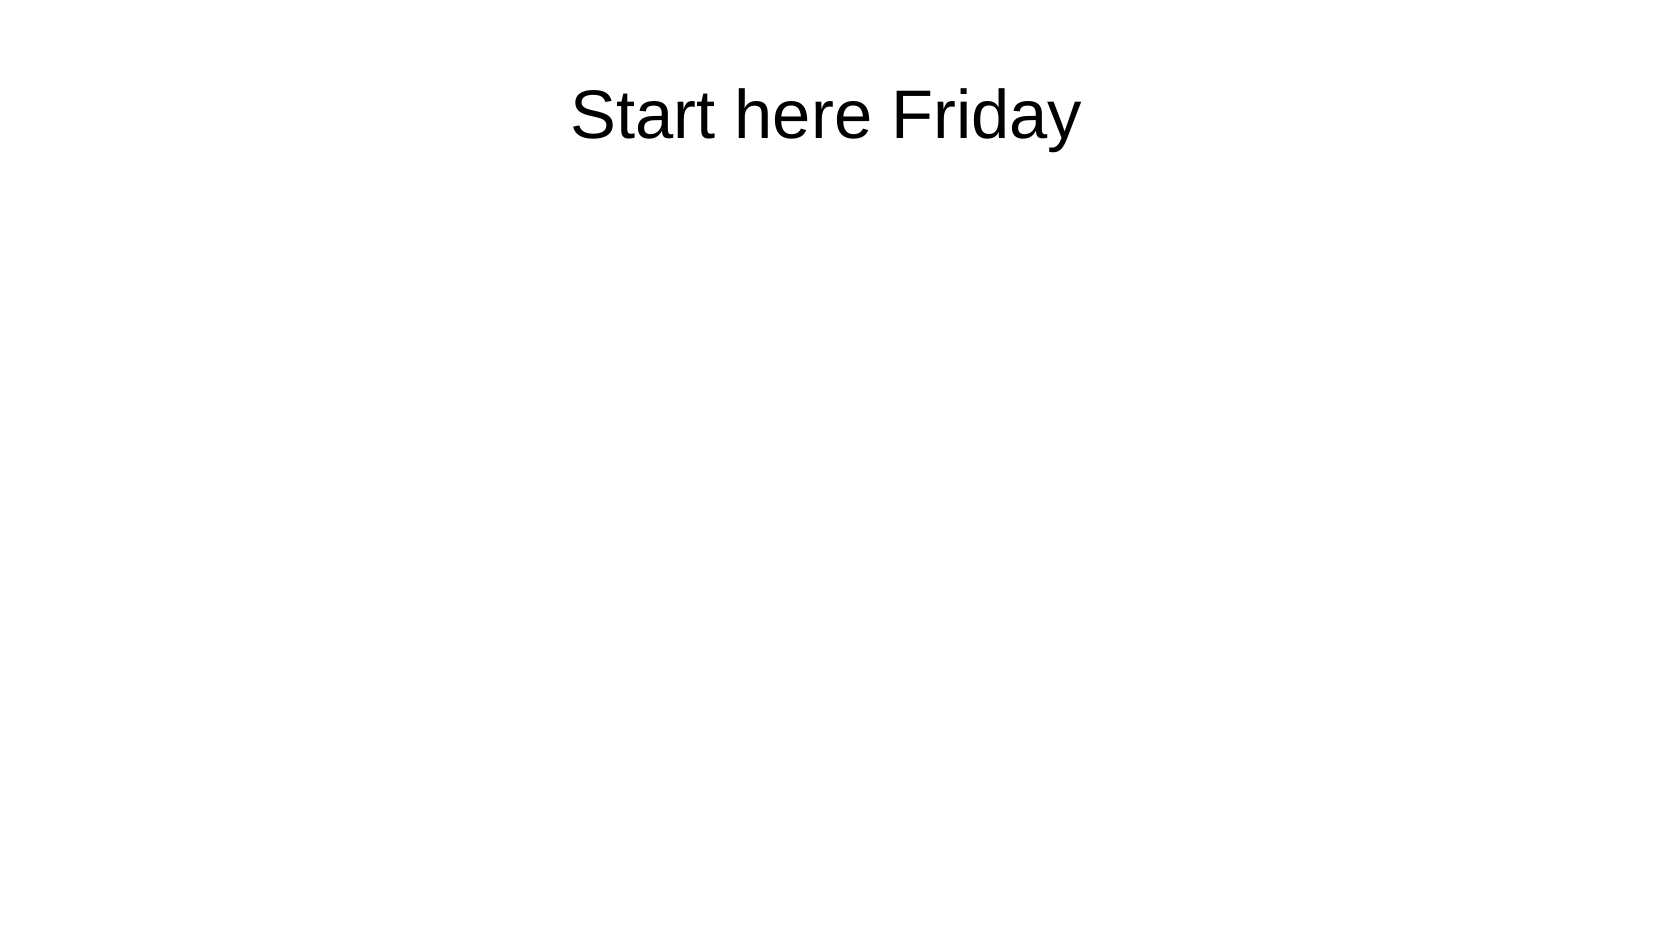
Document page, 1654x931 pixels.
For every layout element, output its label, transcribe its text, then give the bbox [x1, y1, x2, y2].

title Start here Friday [82, 37, 1571, 193]
